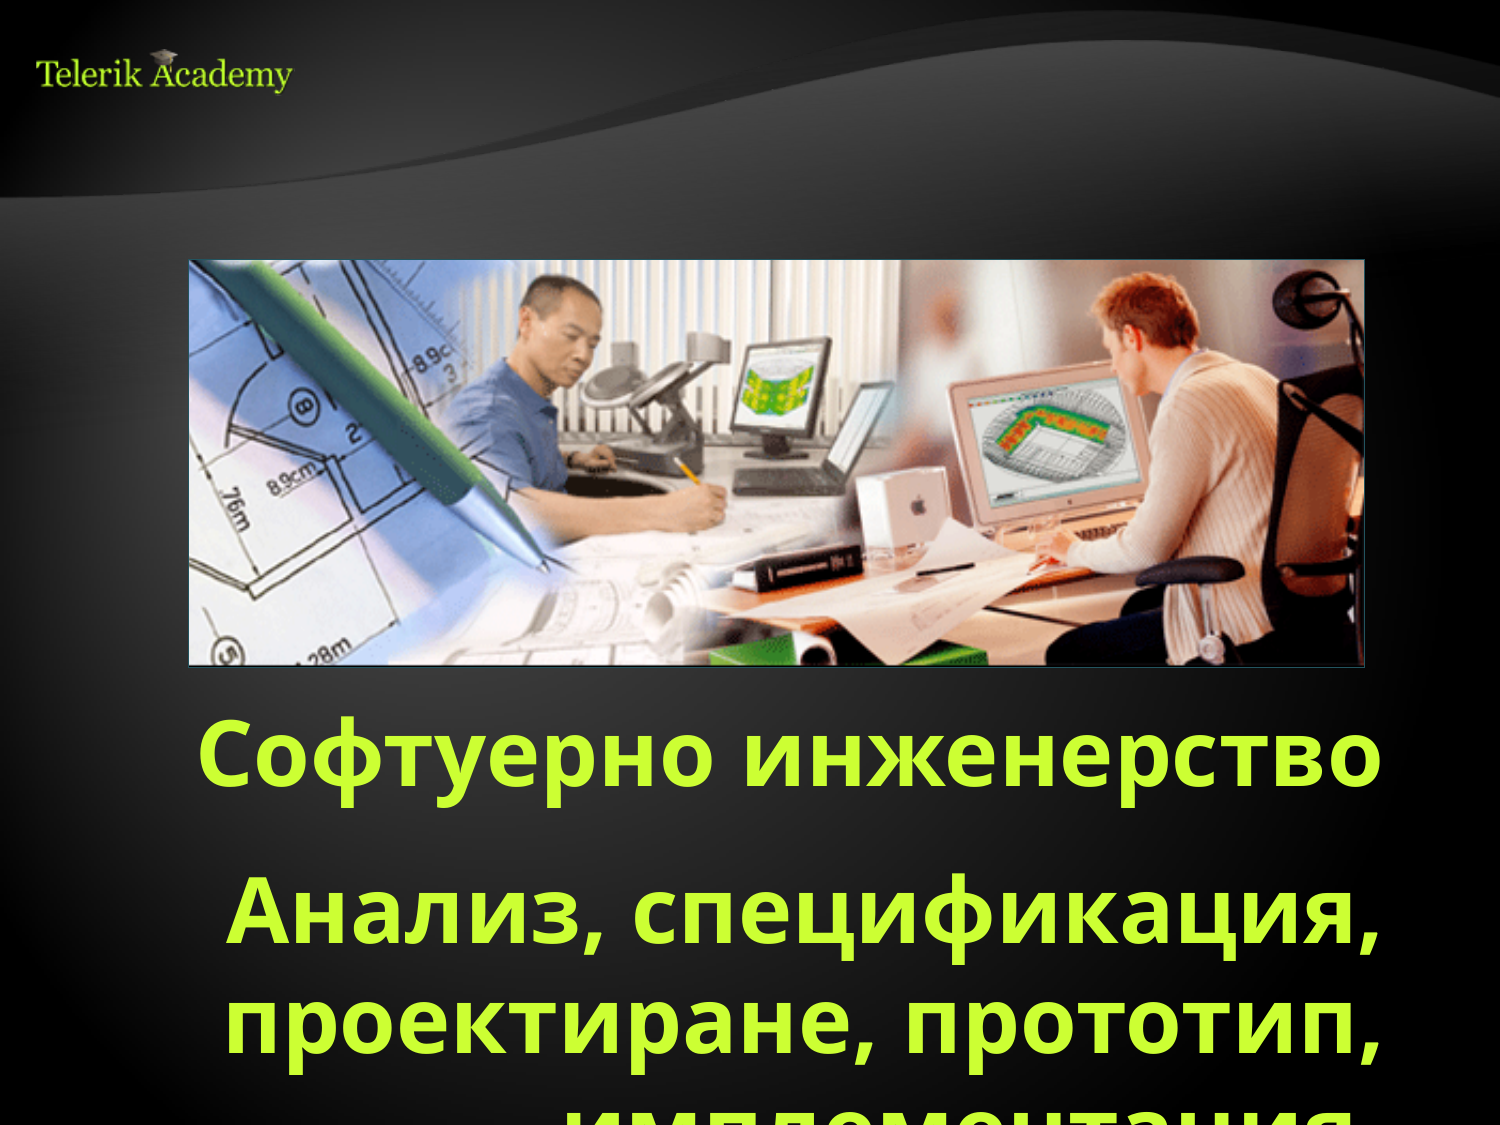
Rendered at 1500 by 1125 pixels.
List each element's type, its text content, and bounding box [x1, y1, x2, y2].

subtitle Анализ, спецификация, проектиране, прототип, имплементация, тестване, поддръжка, … [99, 844, 1400, 1013]
title Софтуерно инженерство [99, 687, 1400, 800]
picture [0, 0, 1500, 1125]
